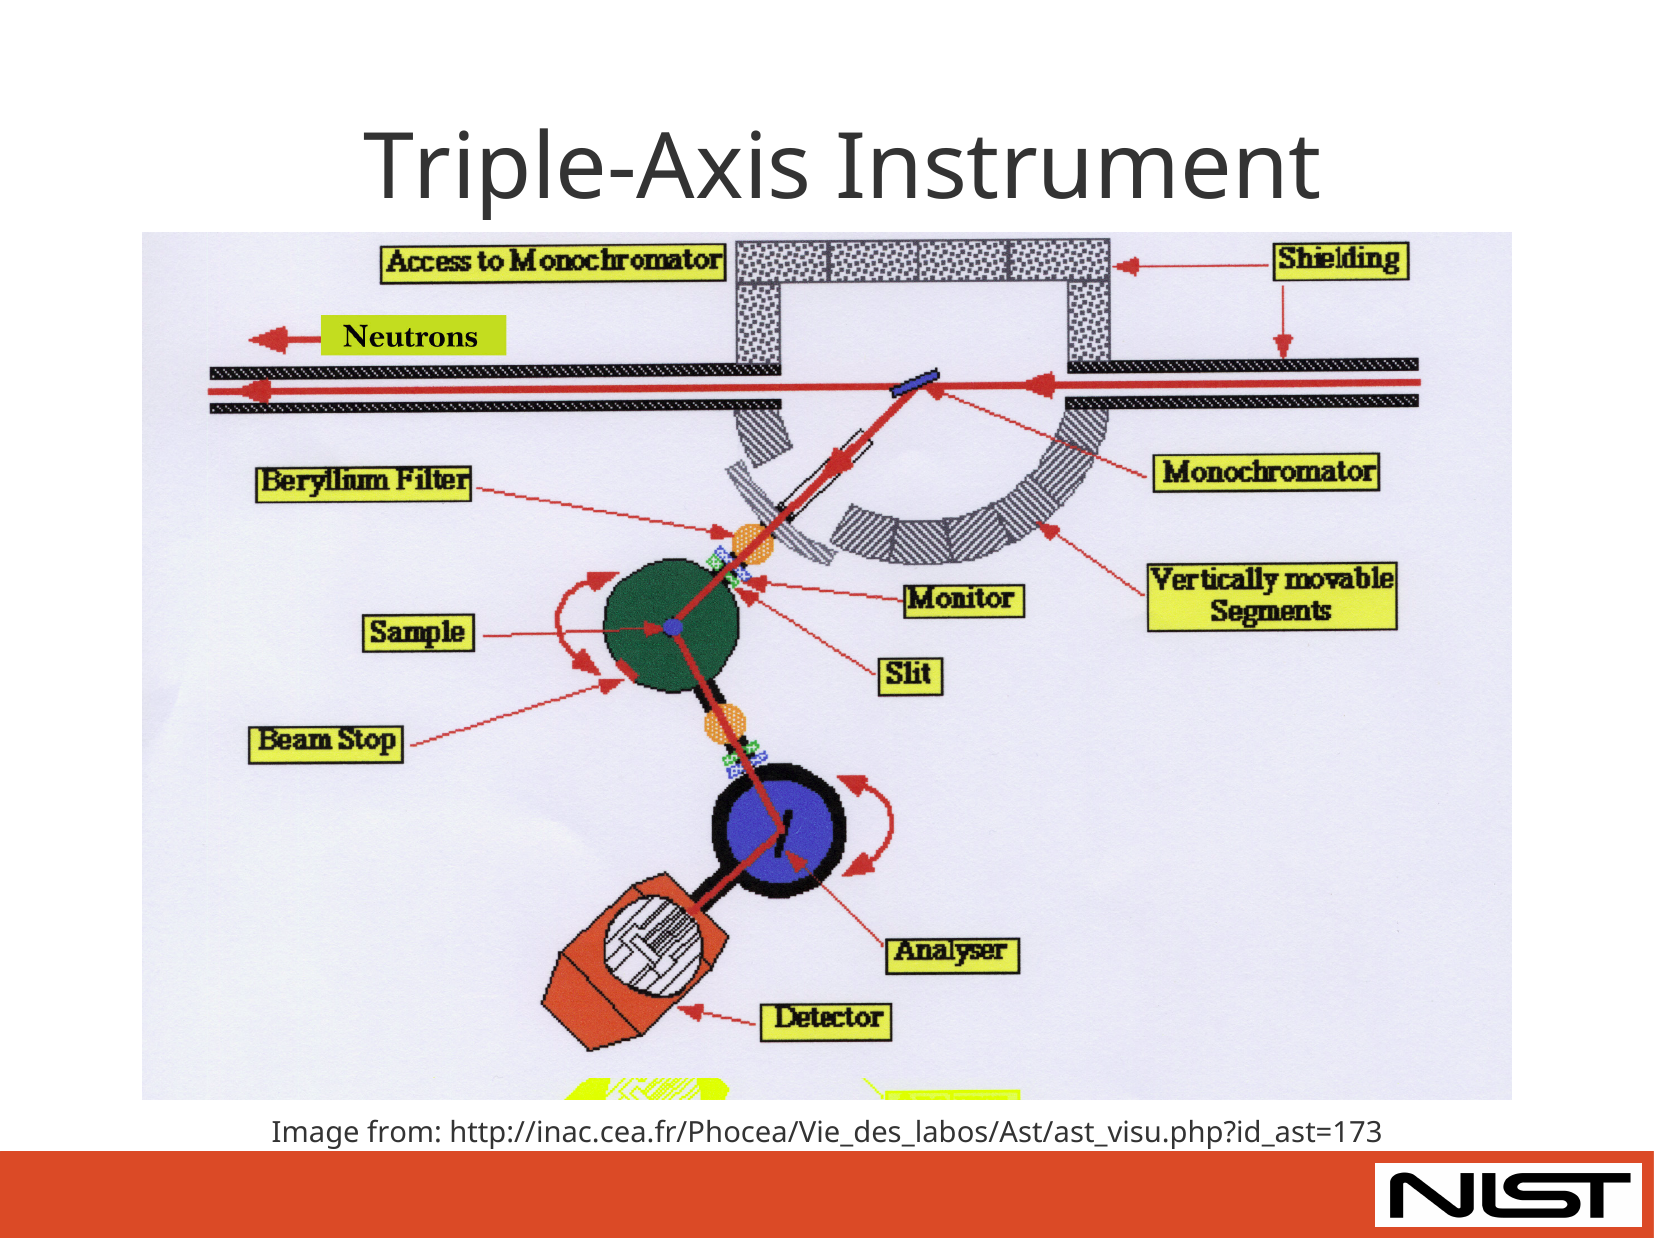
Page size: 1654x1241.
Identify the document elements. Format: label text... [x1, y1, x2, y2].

picture [0, 1151, 1654, 1238]
title Triple-Axis Instrument [73, 36, 1613, 301]
text_box Image from: http://inac.cea.fr/Phocea/Vie_des_labos/Ast/ast_visu.php?id_ast=173 [238, 1093, 1417, 1169]
picture [142, 232, 1512, 1100]
